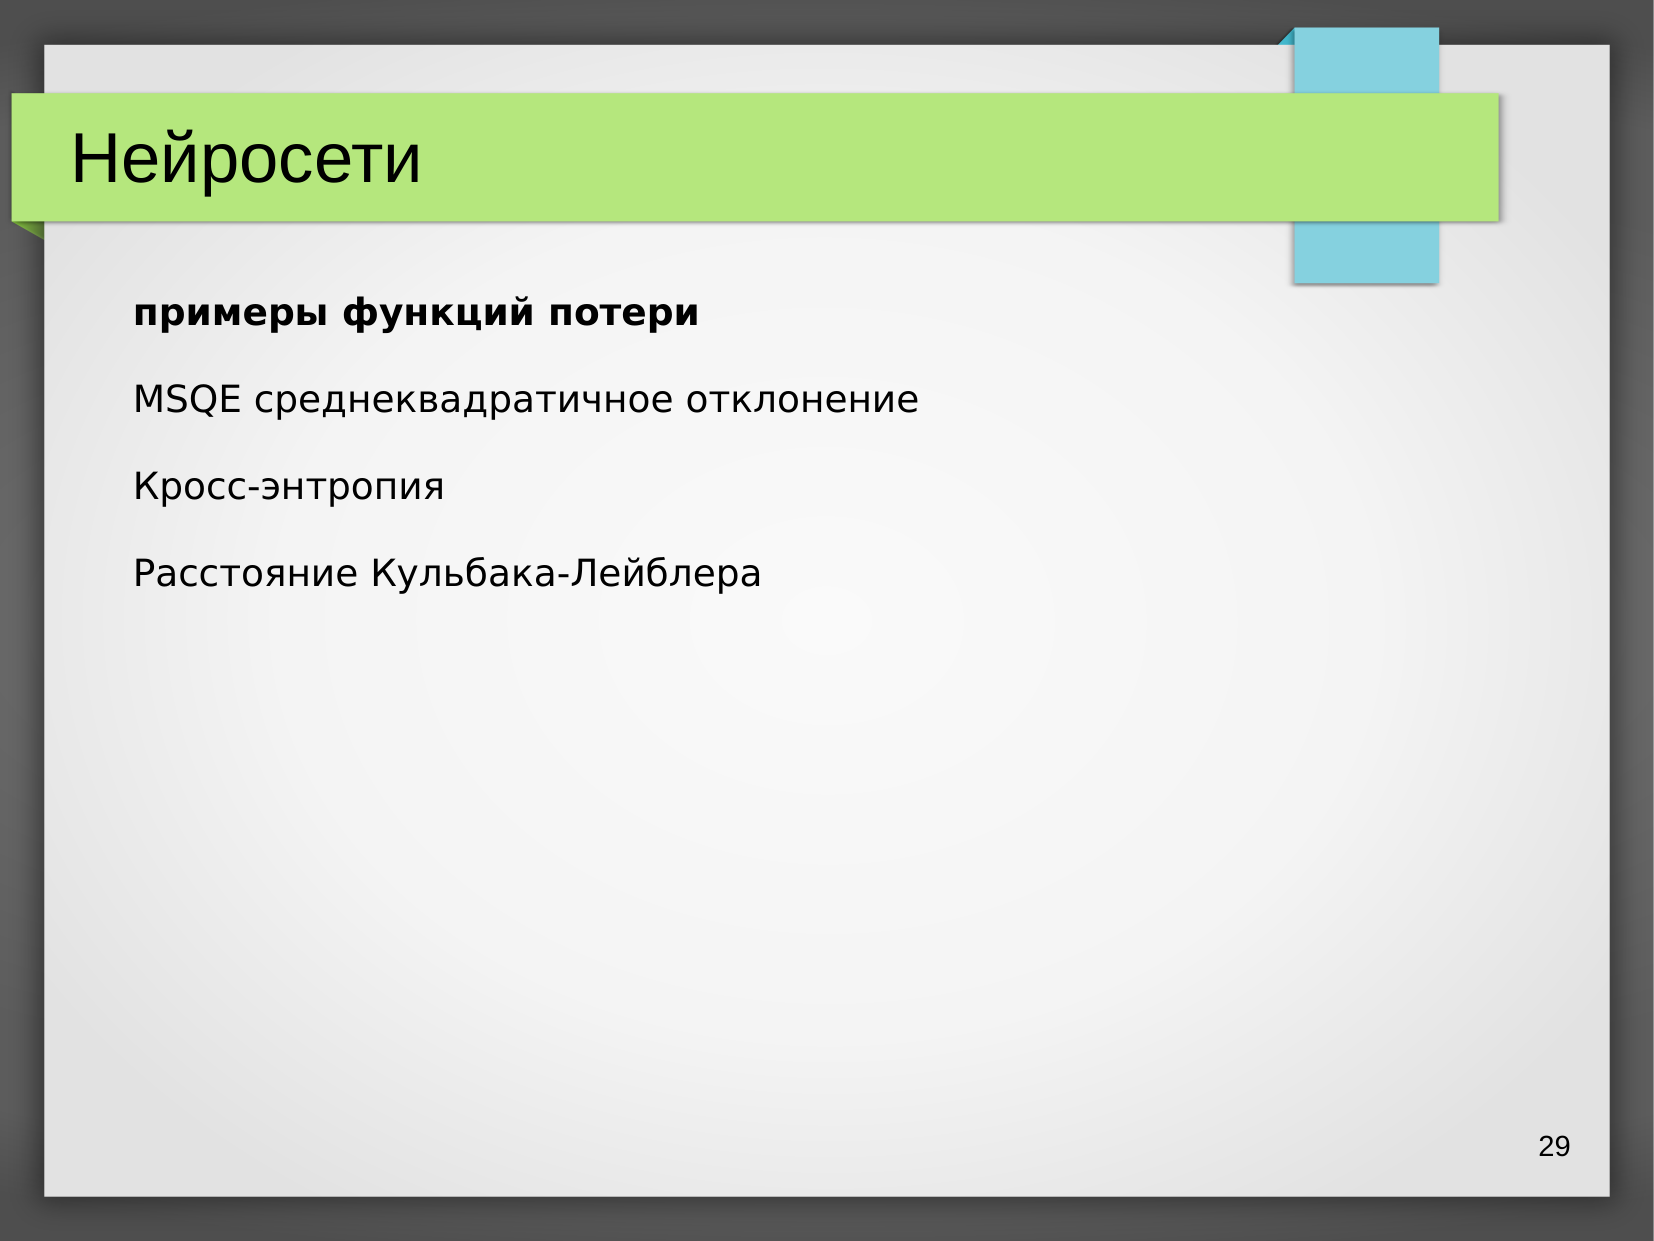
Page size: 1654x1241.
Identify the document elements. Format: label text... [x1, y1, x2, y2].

title Нейросети [70, 118, 1205, 199]
picture [0, 0, 1654, 1241]
text_box примеры функций потери MSQE среднеквадратичное отклонение Кросс-энтропия Расстояние Кульбака-Лейблера [118, 283, 1276, 615]
